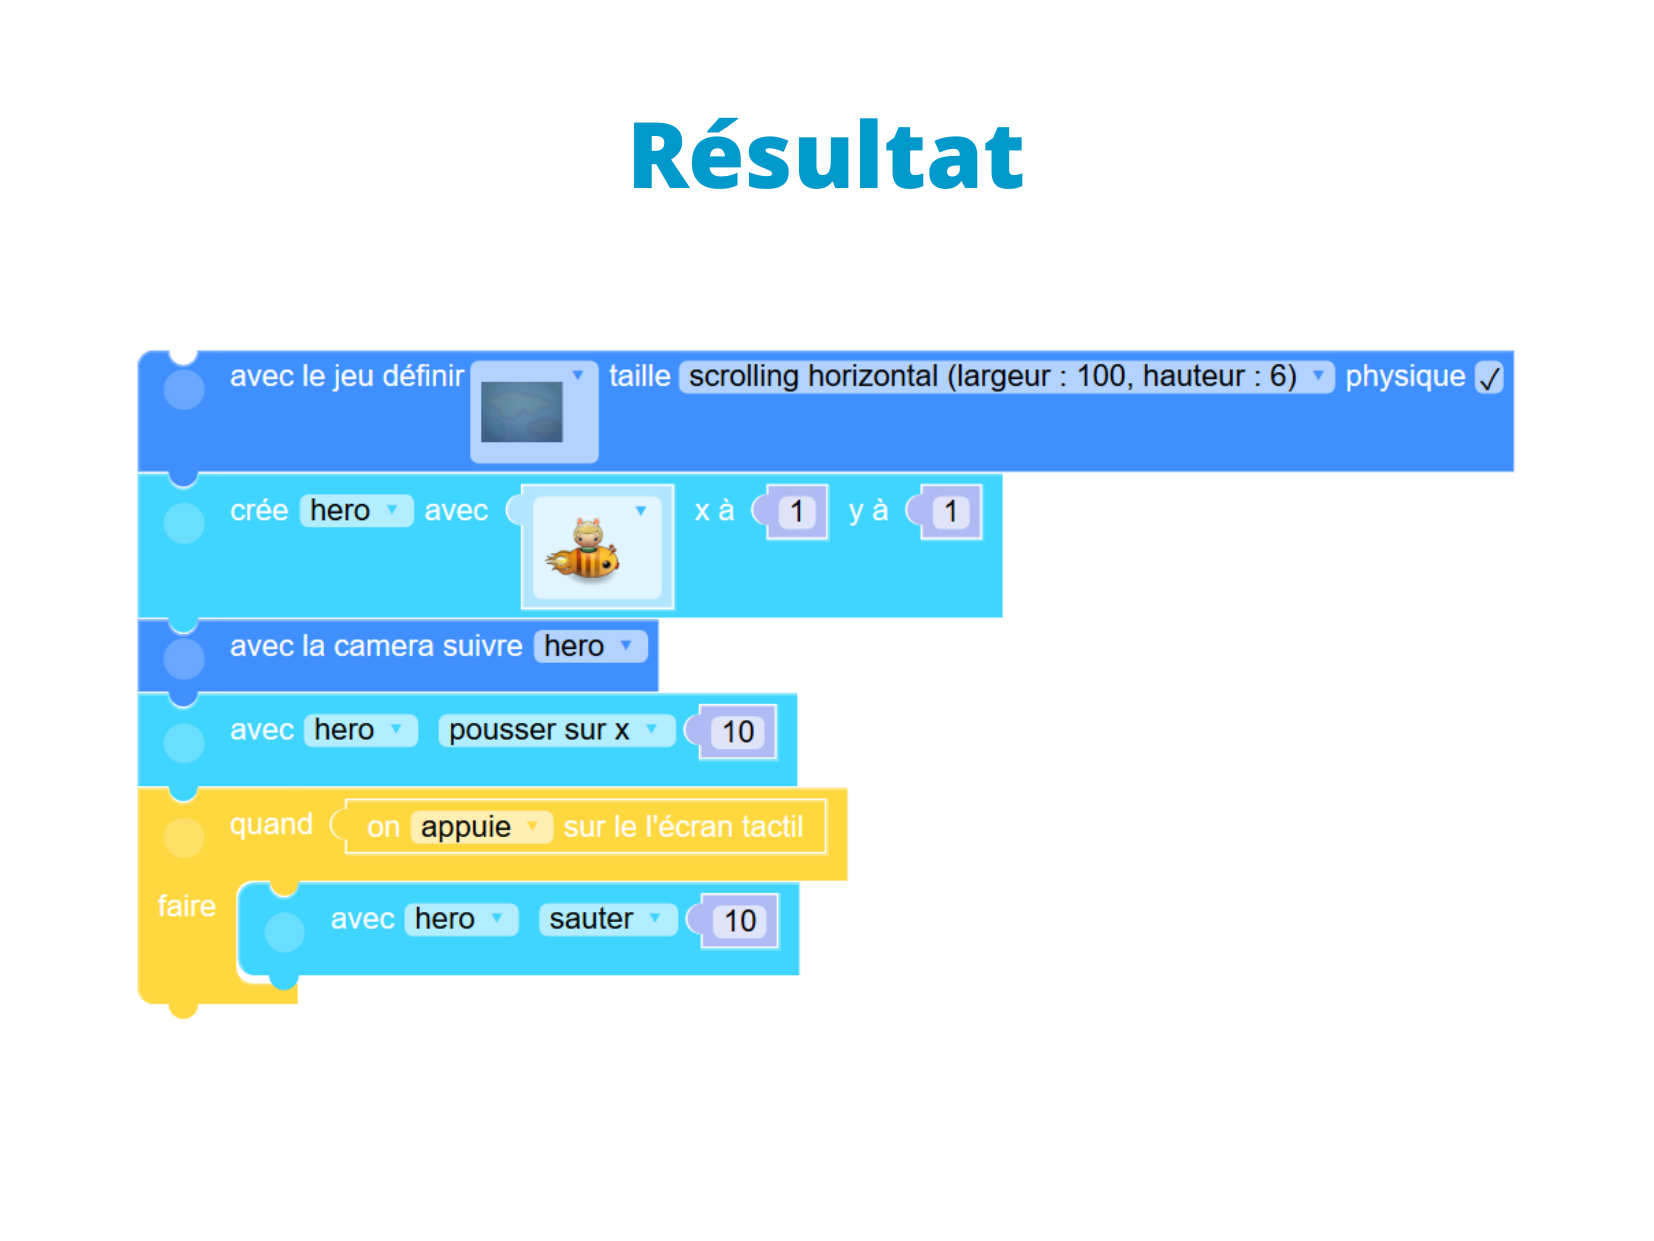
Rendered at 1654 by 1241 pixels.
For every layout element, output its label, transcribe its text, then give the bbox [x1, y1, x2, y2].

title Résultat [82, 49, 1571, 257]
picture [120, 330, 1534, 1033]
